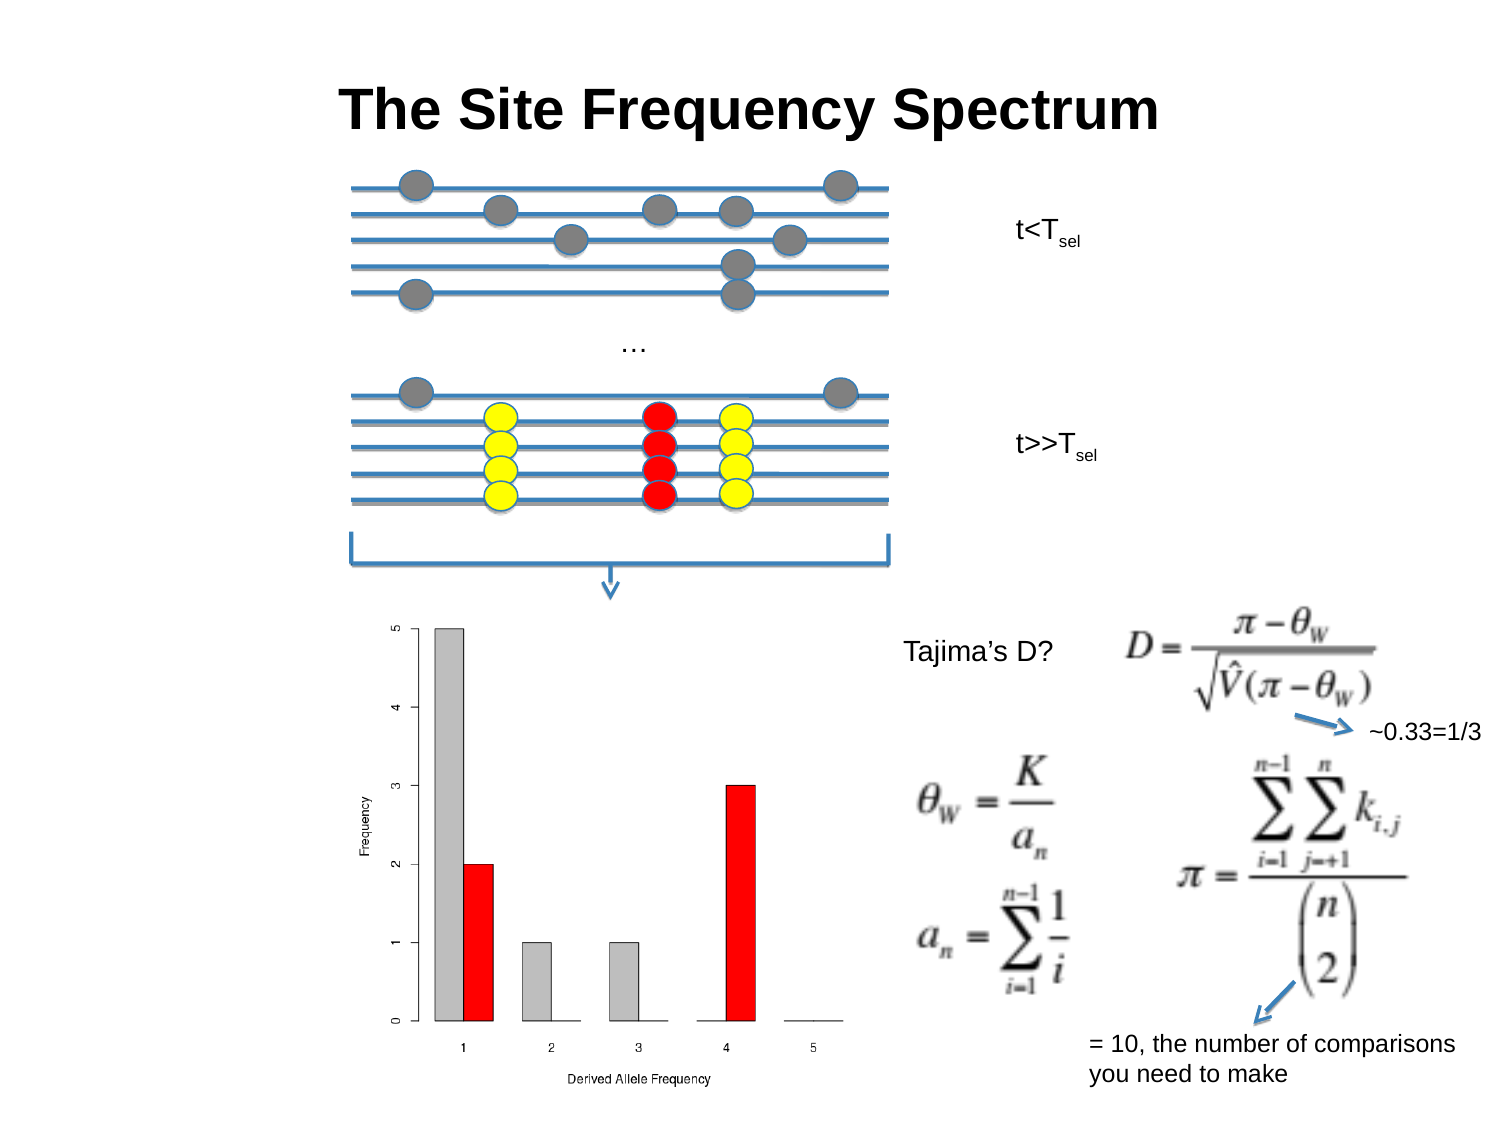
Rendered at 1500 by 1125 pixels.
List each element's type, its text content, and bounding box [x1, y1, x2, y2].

text_box [399, 279, 433, 310]
text_box t<Tsel [1001, 203, 1163, 259]
text_box Tajima’s D? [888, 625, 1104, 676]
text_box [721, 249, 756, 310]
text_box [399, 170, 434, 201]
text_box [399, 377, 434, 408]
text_box ~0.33=1/3 [1354, 708, 1498, 754]
text_box [642, 402, 677, 511]
text_box … [604, 315, 664, 366]
text_box [719, 196, 754, 227]
text_box [484, 195, 518, 226]
text_box [823, 378, 858, 408]
picture [1172, 745, 1413, 1003]
text_box [642, 195, 677, 225]
text_box [823, 170, 858, 201]
text_box [554, 224, 589, 255]
text_box [773, 225, 807, 256]
title The Site Frequency Spectrum [0, 21, 1500, 121]
picture [912, 745, 1073, 1000]
picture [1120, 595, 1382, 715]
text_box [484, 402, 518, 511]
picture [356, 614, 851, 1091]
text_box t>>Tsel [1001, 417, 1163, 473]
text_box [719, 403, 754, 509]
text_box = 10, the number of comparisons you need to make [1074, 1020, 1478, 1095]
